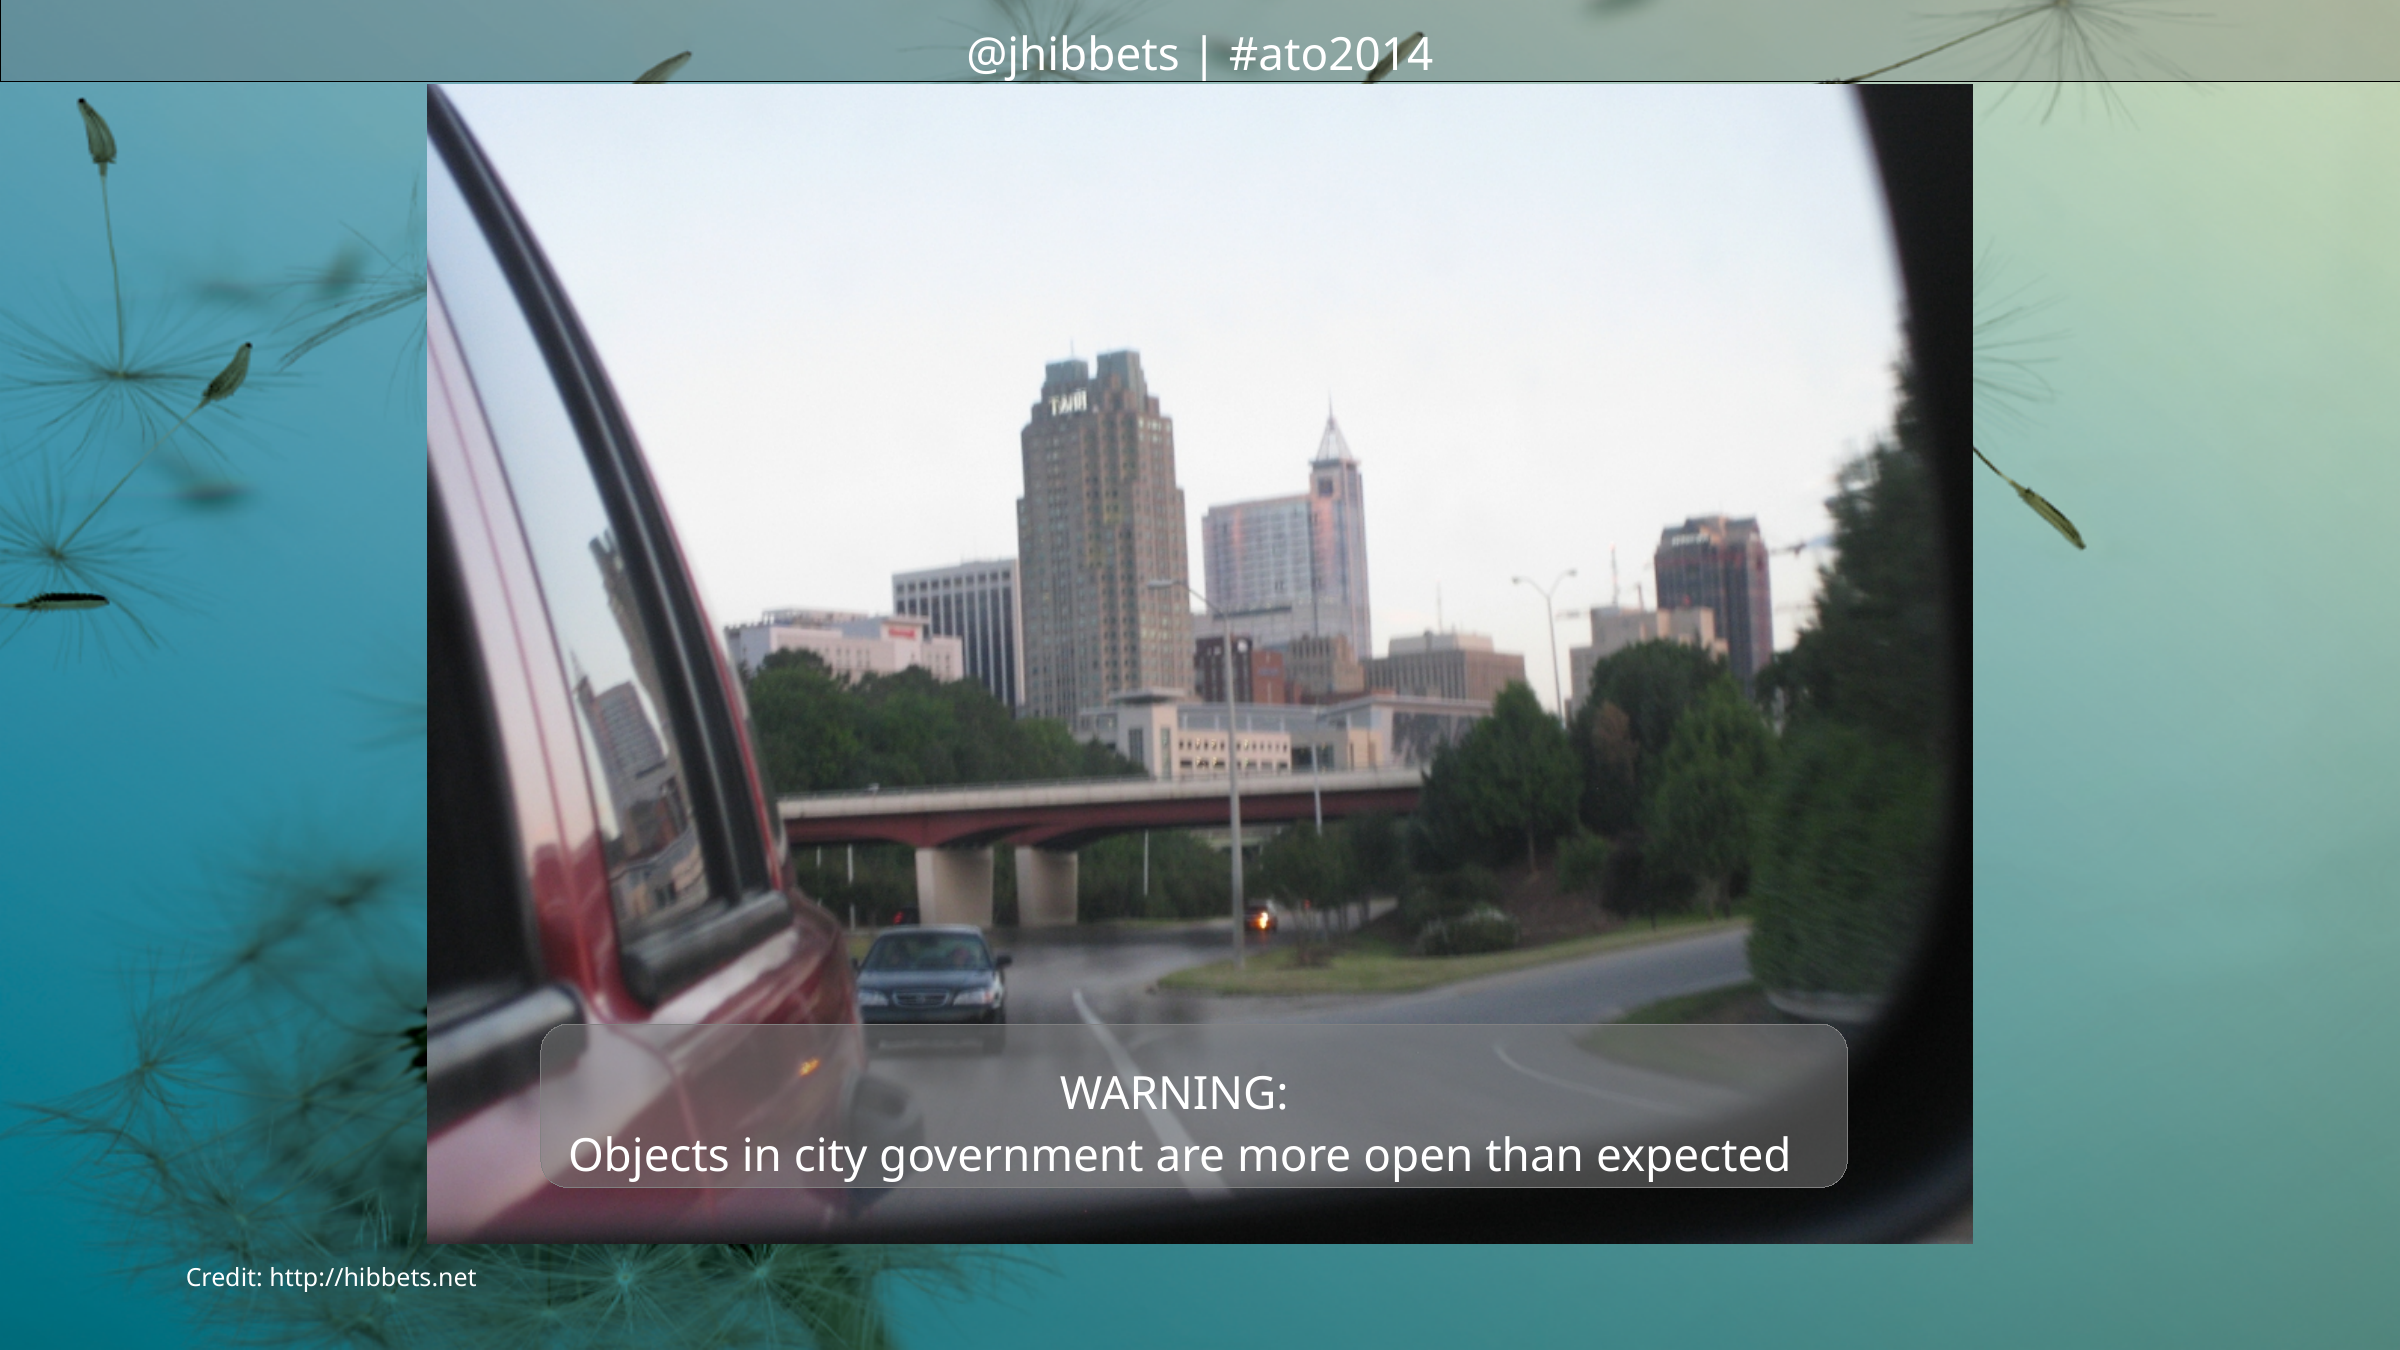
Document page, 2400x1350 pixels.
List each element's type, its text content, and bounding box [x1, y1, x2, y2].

text_box WARNING: Objects in city government are more open than expected [553, 1052, 1860, 1181]
text_box [540, 1024, 1848, 1188]
picture [0, 82, 2400, 1350]
text_box Credit: http://hibbets.net [171, 1252, 645, 1299]
